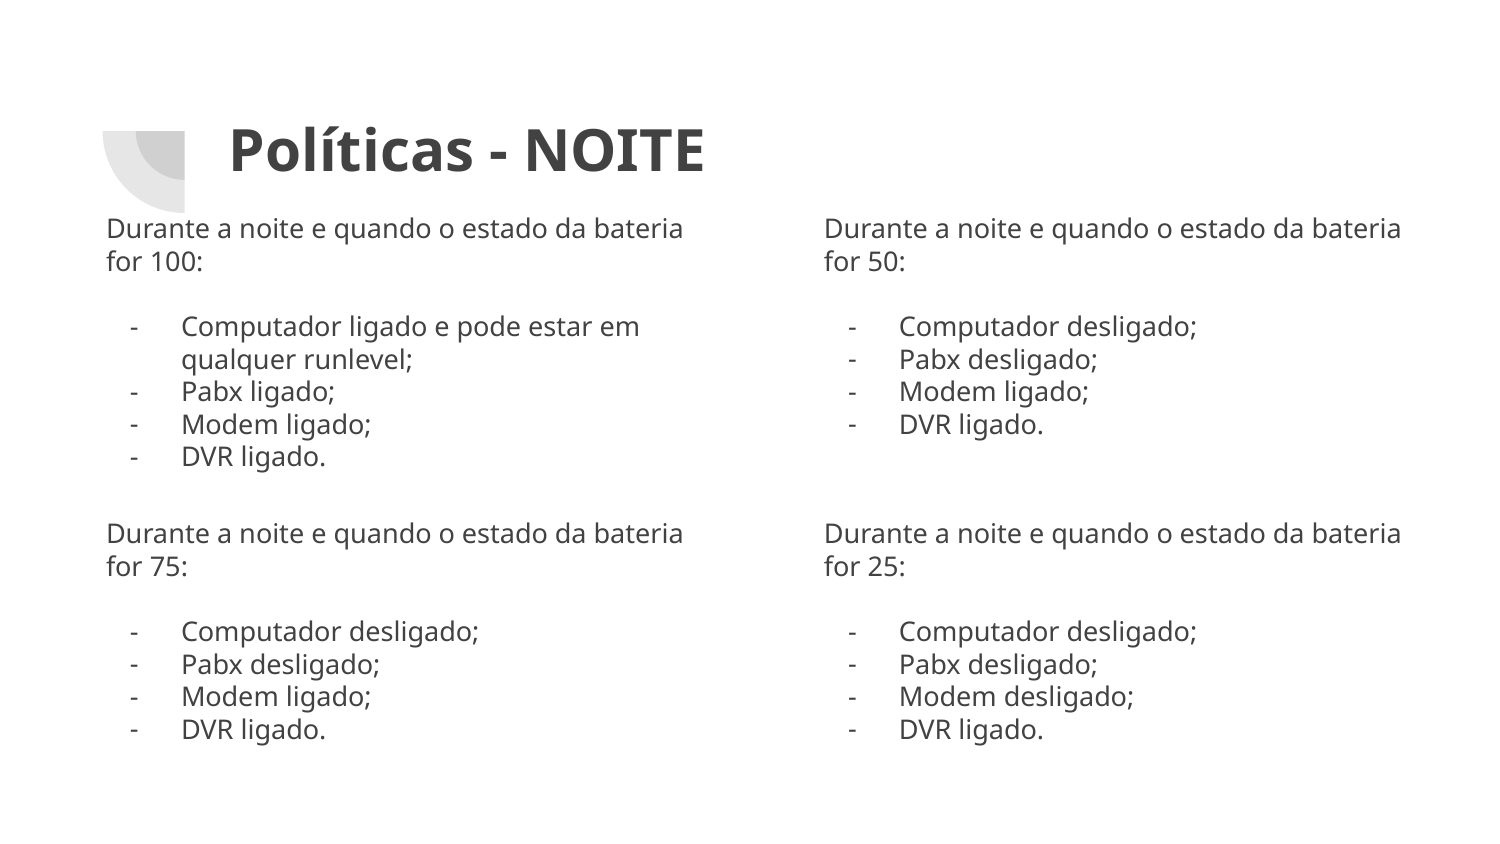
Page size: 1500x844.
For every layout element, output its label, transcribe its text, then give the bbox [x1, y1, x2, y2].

list Durante a noite e quando o estado da bateria for 100: Computador ligado e pode estar em qualquer runlevel; Pabx ligado; Modem ligado; DVR ligado. [90, 196, 723, 501]
title Políticas - NOITE [213, 98, 1368, 263]
list Durante a noite e quando o estado da bateria for 25: Computador desligado; Pabx desligado; Modem desligado; DVR ligado. [809, 501, 1441, 807]
list Durante a noite e quando o estado da bateria for 75: Computador desligado; Pabx desligado; Modem ligado; DVR ligado. [90, 501, 723, 807]
list Durante a noite e quando o estado da bateria for 50: Computador desligado; Pabx desligado; Modem ligado; DVR ligado. [809, 196, 1441, 501]
